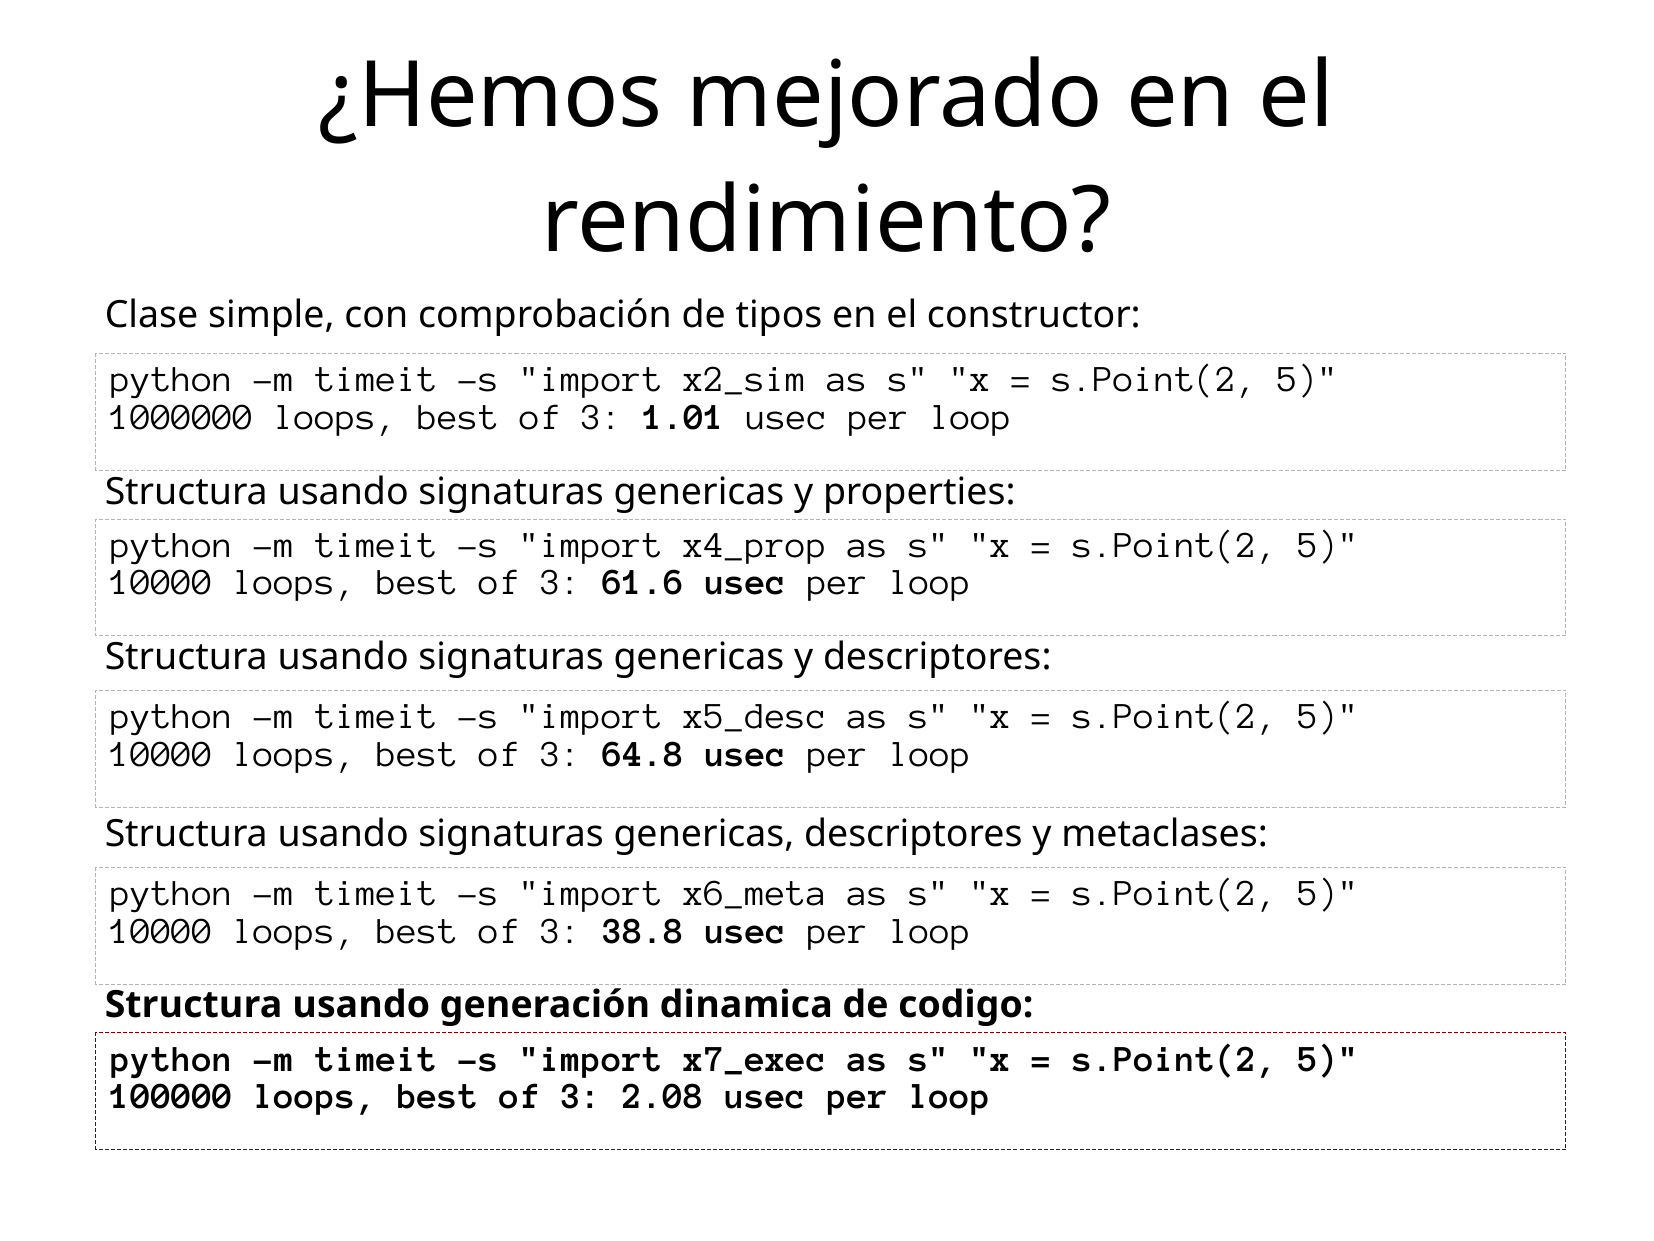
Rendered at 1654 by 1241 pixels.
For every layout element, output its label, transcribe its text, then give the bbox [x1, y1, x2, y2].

text_box Structura usando signaturas genericas y properties: [90, 456, 1576, 522]
title ¿Hemos mejorado en el rendimiento? [82, 49, 1571, 257]
text_box Structura usando generación dinamica de codigo: [90, 970, 1576, 1035]
text_box python -m timeit -s "import x4_prop as s" "x = s.Point(2, 5)" 10000 loops, best of 3: 61.6 usec per loop [95, 519, 1566, 609]
text_box Clase simple, con comprobación de tipos en el constructor: [90, 279, 1576, 344]
text_box python -m timeit -s "import x2_sim as s" "x = s.Point(2, 5)" 1000000 loops, best of 3: 1.01 usec per loop [95, 353, 1566, 444]
text_box python -m timeit -s "import x5_desc as s" "x = s.Point(2, 5)" 10000 loops, best of 3: 64.8 usec per loop [95, 690, 1566, 781]
text_box Structura usando signaturas genericas, descriptores y metaclases: [90, 799, 1576, 864]
text_box python -m timeit -s "import x7_exec as s" "x = s.Point(2, 5)" 100000 loops, best of 3: 2.08 usec per loop [95, 1032, 1566, 1123]
text_box Structura usando signaturas genericas y descriptores: [90, 622, 1576, 687]
text_box python -m timeit -s "import x6_meta as s" "x = s.Point(2, 5)" 10000 loops, best of 3: 38.8 usec per loop [95, 867, 1566, 958]
